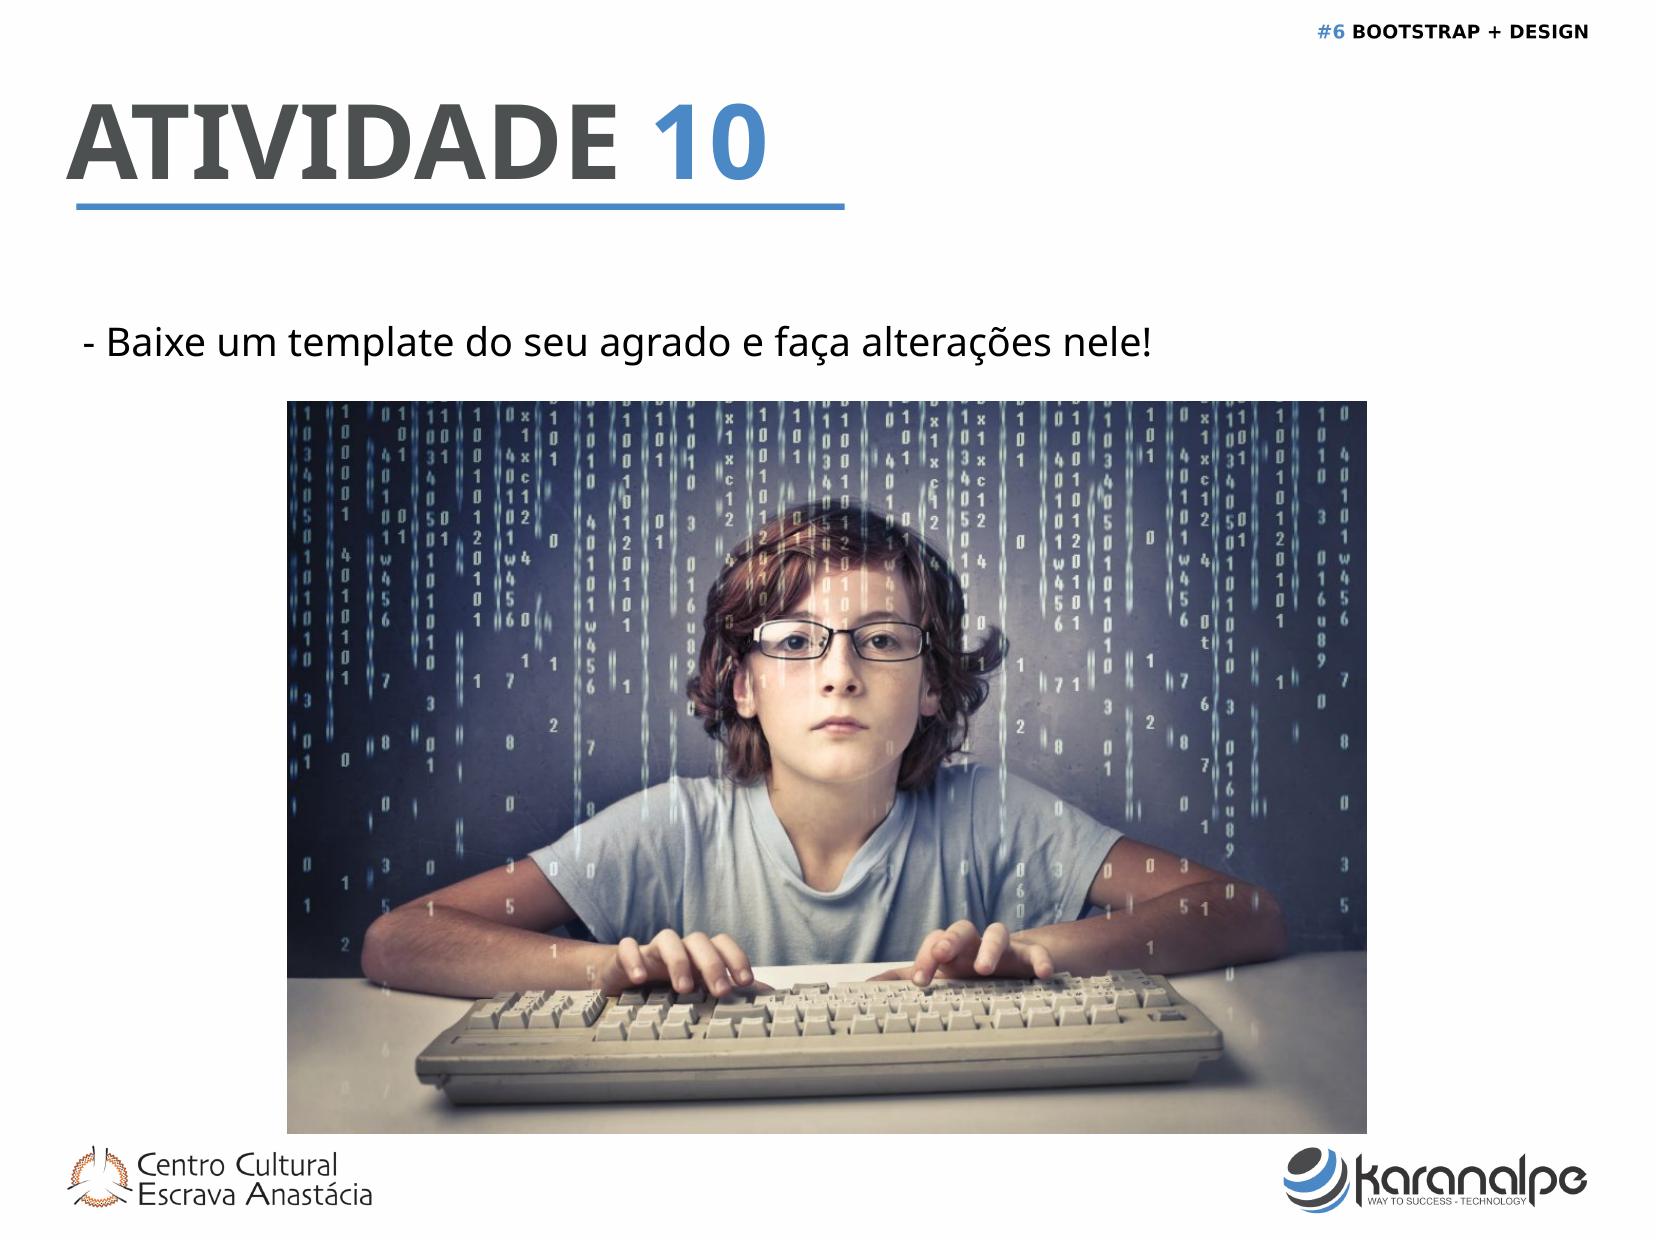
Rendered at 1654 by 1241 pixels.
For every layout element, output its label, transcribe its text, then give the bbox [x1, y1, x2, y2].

title ATIVIDADE 10 [66, 35, 1555, 243]
list - Baixe um template do seu agrado e faça alterações nele! [82, 313, 1571, 497]
picture [0, 0, 1654, 1241]
